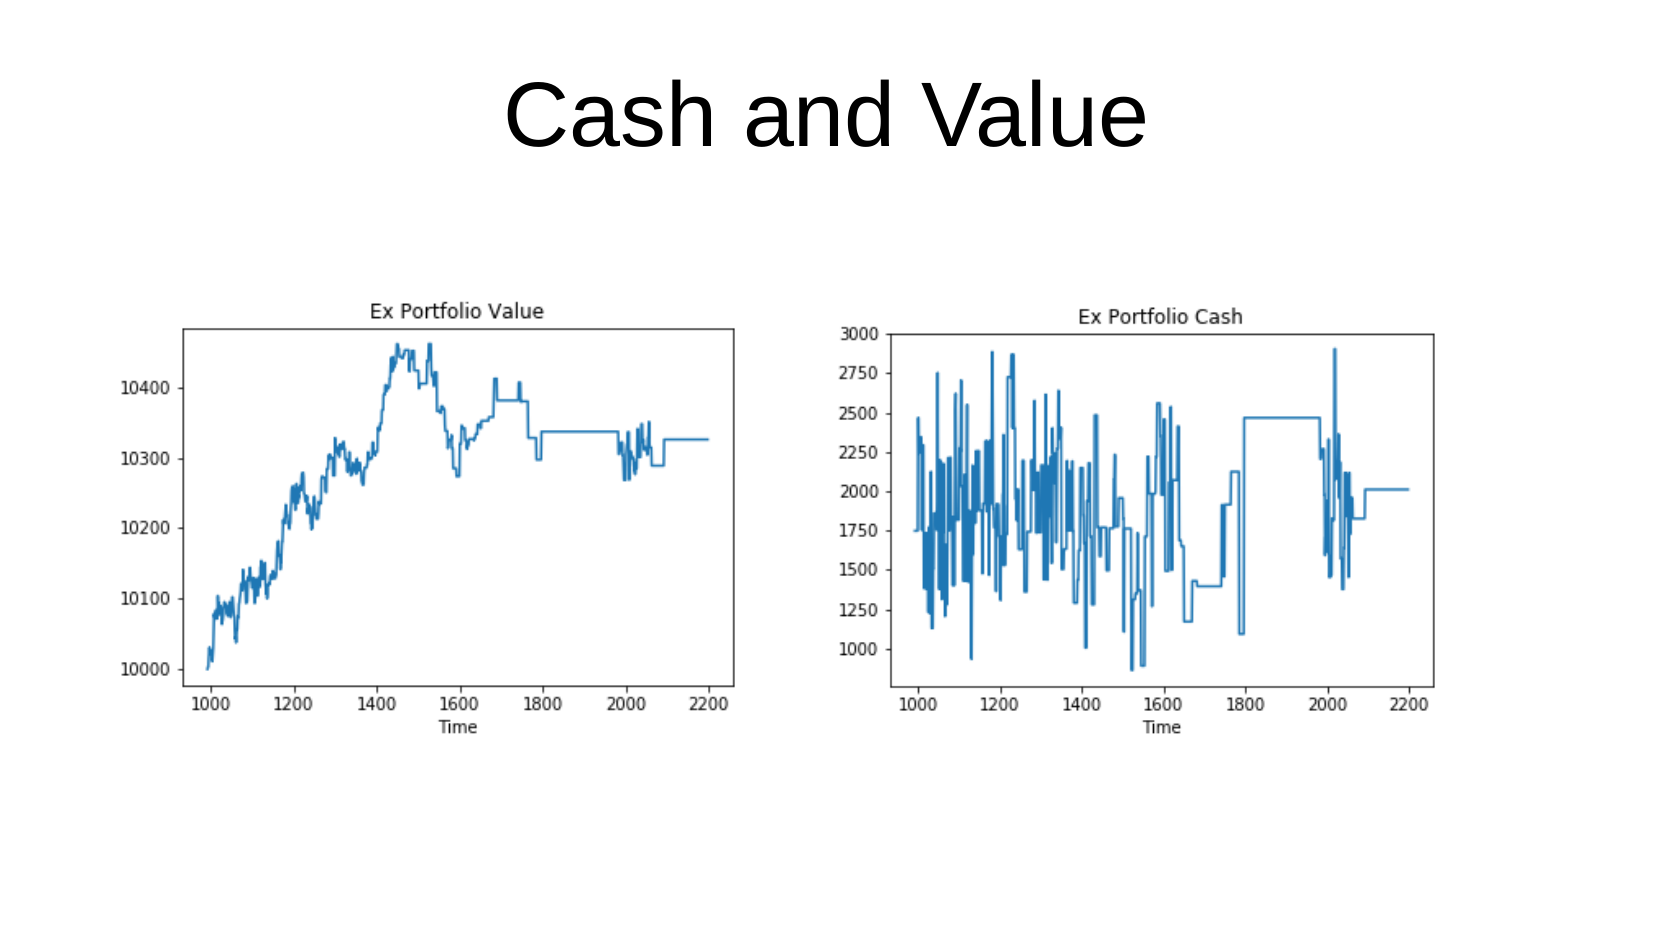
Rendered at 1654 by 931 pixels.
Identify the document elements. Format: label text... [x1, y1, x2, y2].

title Cash and Value [82, 37, 1571, 193]
picture [94, 271, 1503, 745]
